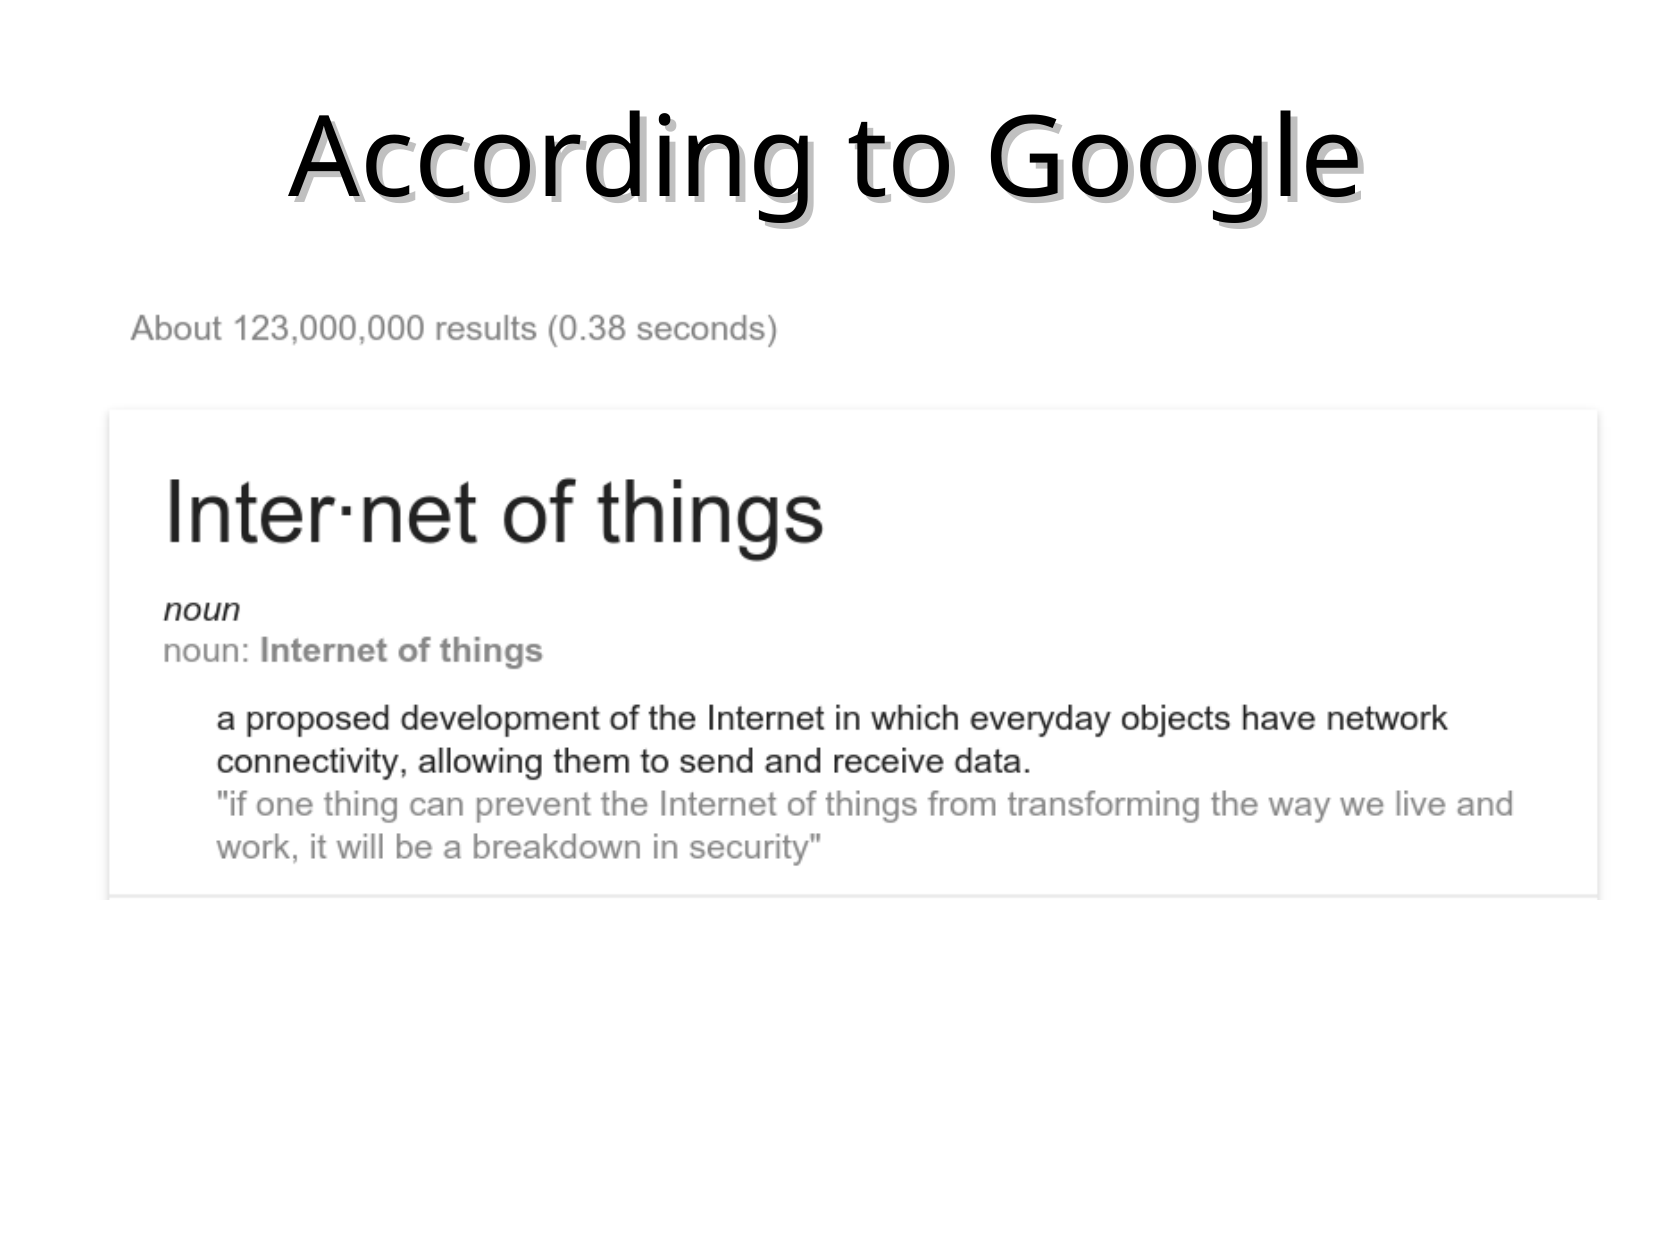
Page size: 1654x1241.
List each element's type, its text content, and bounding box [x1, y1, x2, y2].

picture [90, 301, 1612, 901]
title According to Google [82, 49, 1571, 257]
